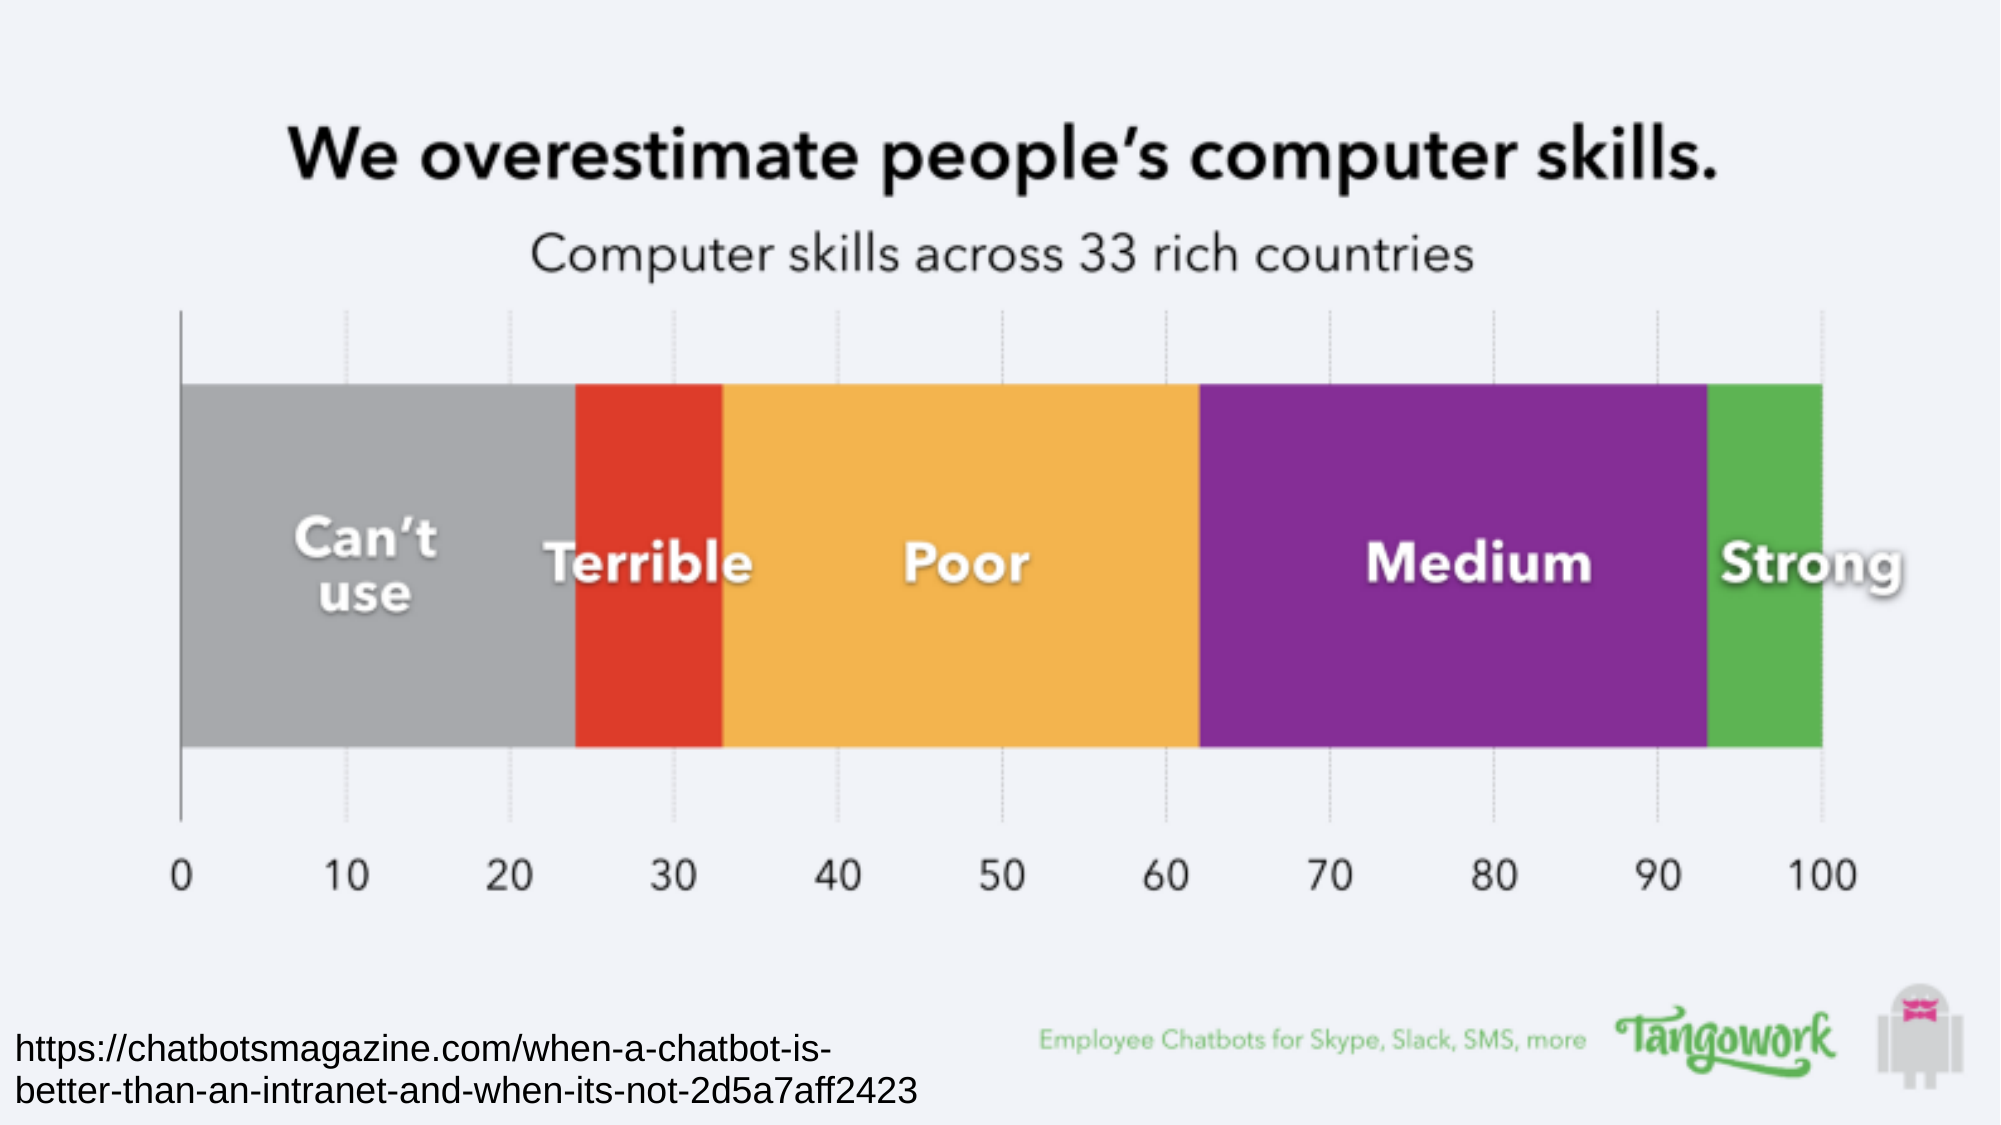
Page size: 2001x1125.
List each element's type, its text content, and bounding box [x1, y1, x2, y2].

text_box https://chatbotsmagazine.com/when-a-chatbot-is-better-than-an-intranet-and-when-its-not-2d5a7aff2423 [0, 1020, 946, 1125]
picture [0, 0, 2000, 1125]
